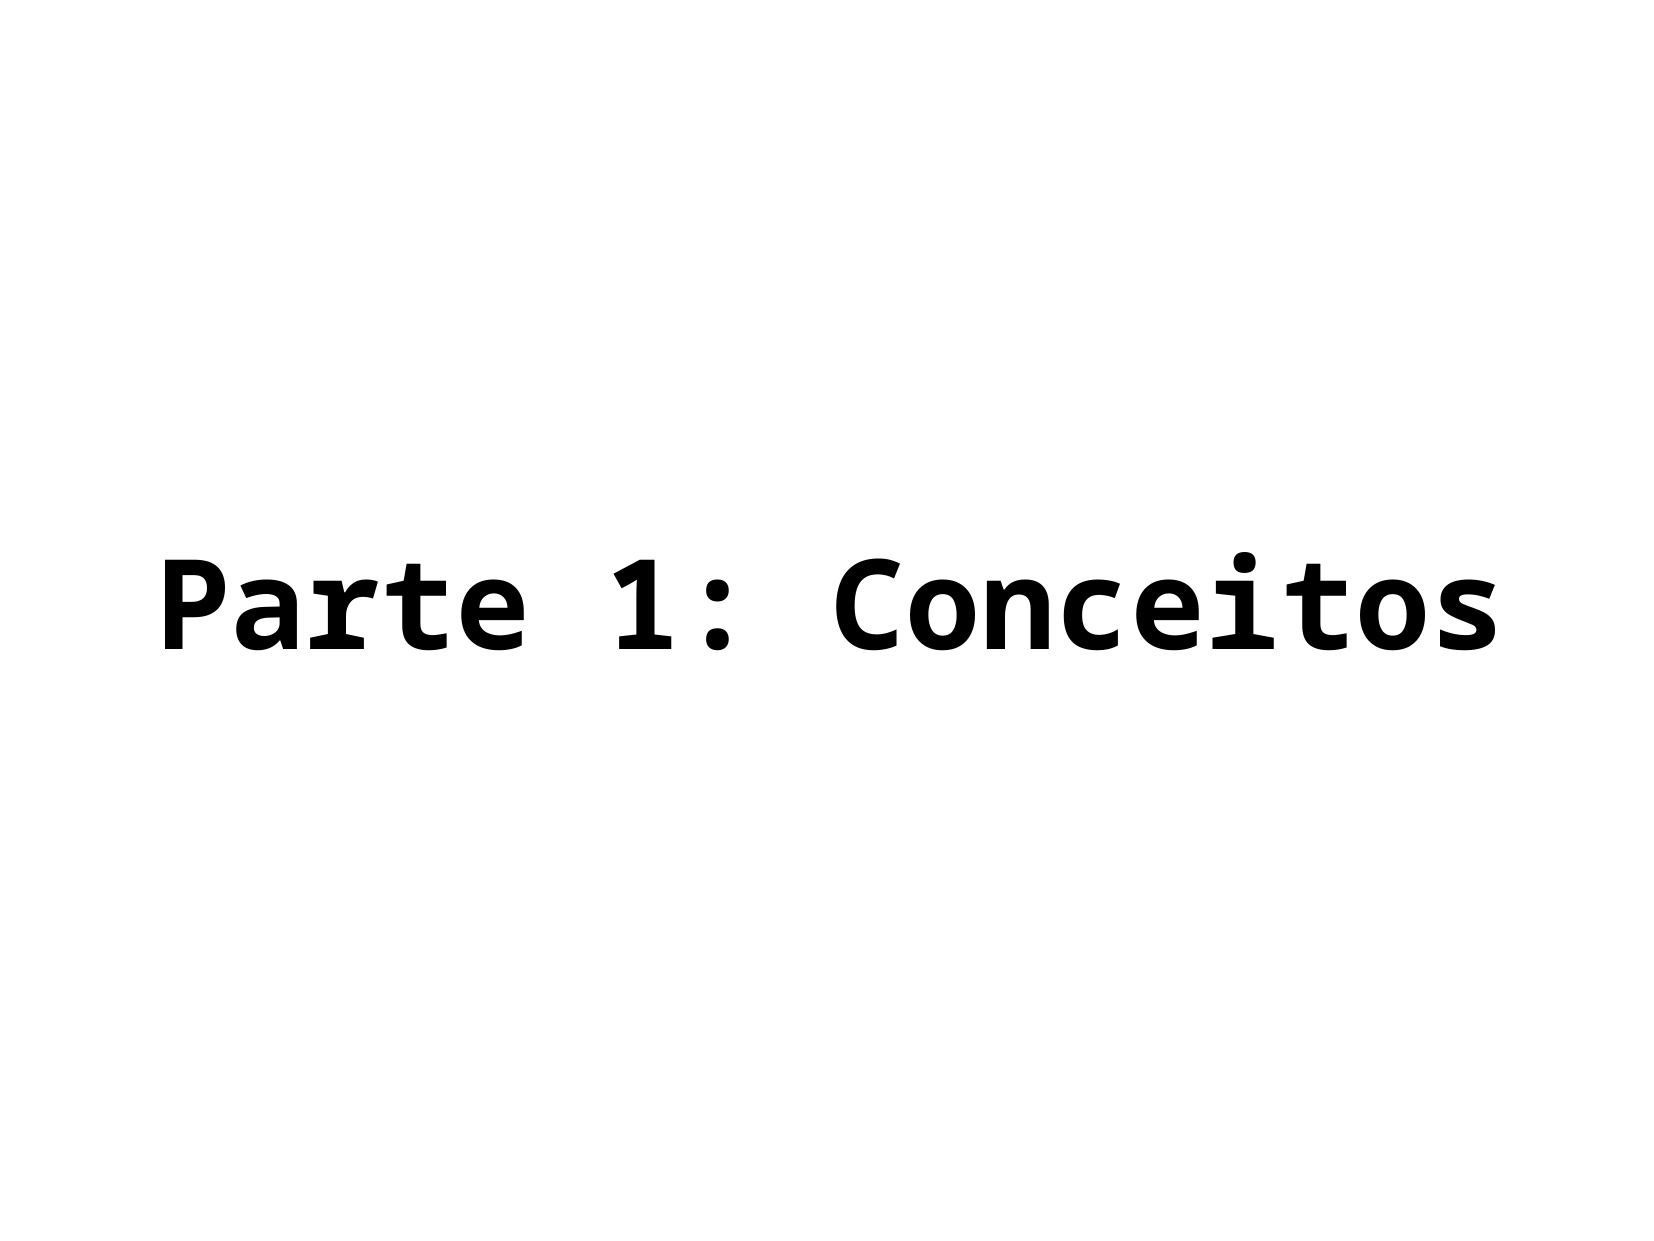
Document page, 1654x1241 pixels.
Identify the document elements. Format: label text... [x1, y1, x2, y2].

text_box Parte 1: Conceitos [140, 508, 1566, 672]
